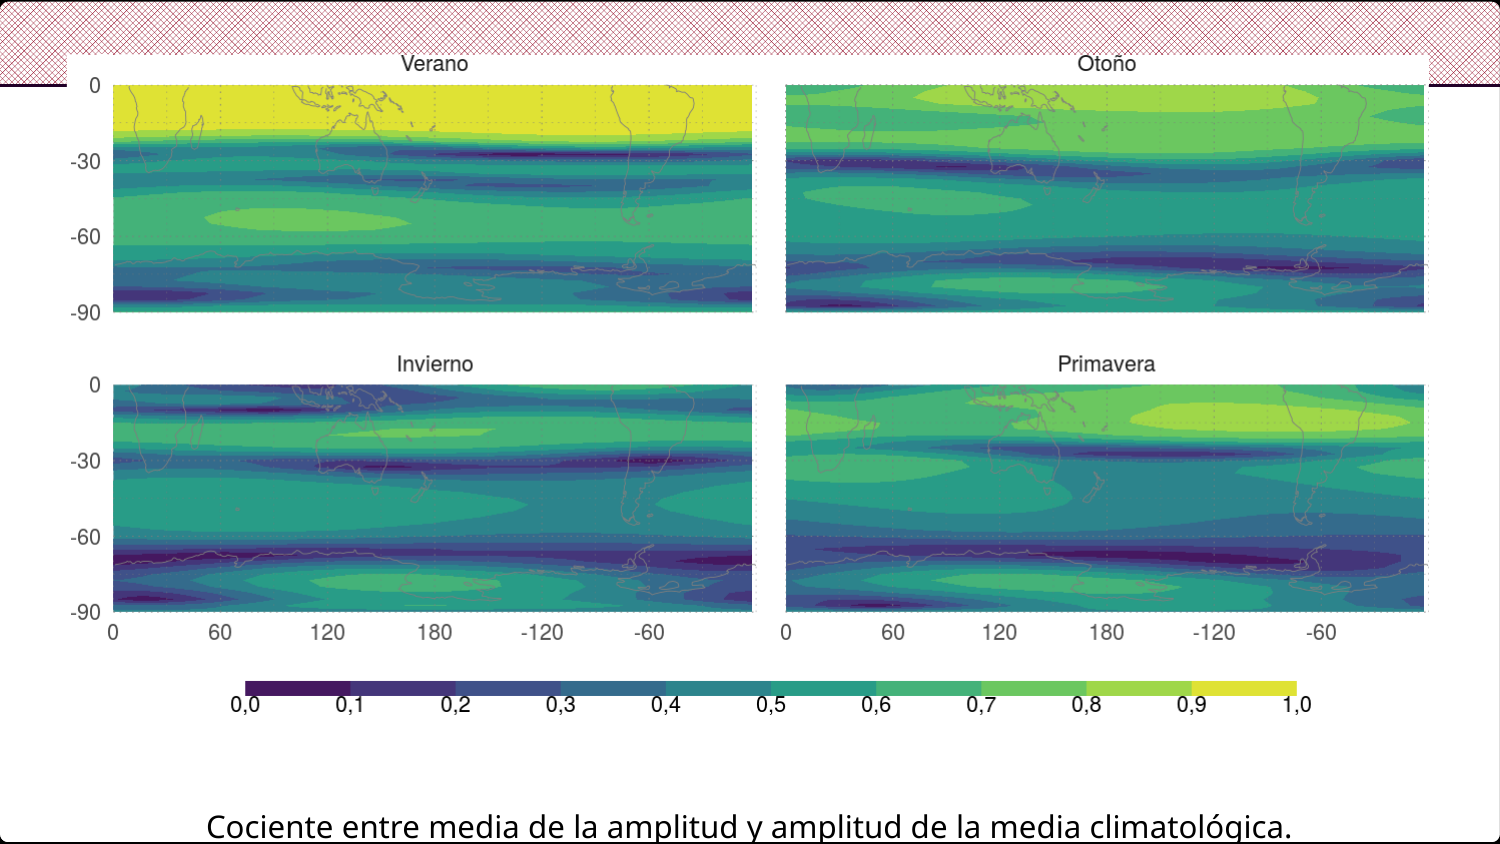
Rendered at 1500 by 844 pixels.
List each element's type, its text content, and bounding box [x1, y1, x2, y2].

picture [71, 55, 1429, 715]
list Estacionariedad [47, 26, 1453, 115]
list Cociente entre media de la amplitud y amplitud de la media climatológica. 1 = perfectamente estacionario; 0 = no estacionario. [29, 799, 1471, 844]
